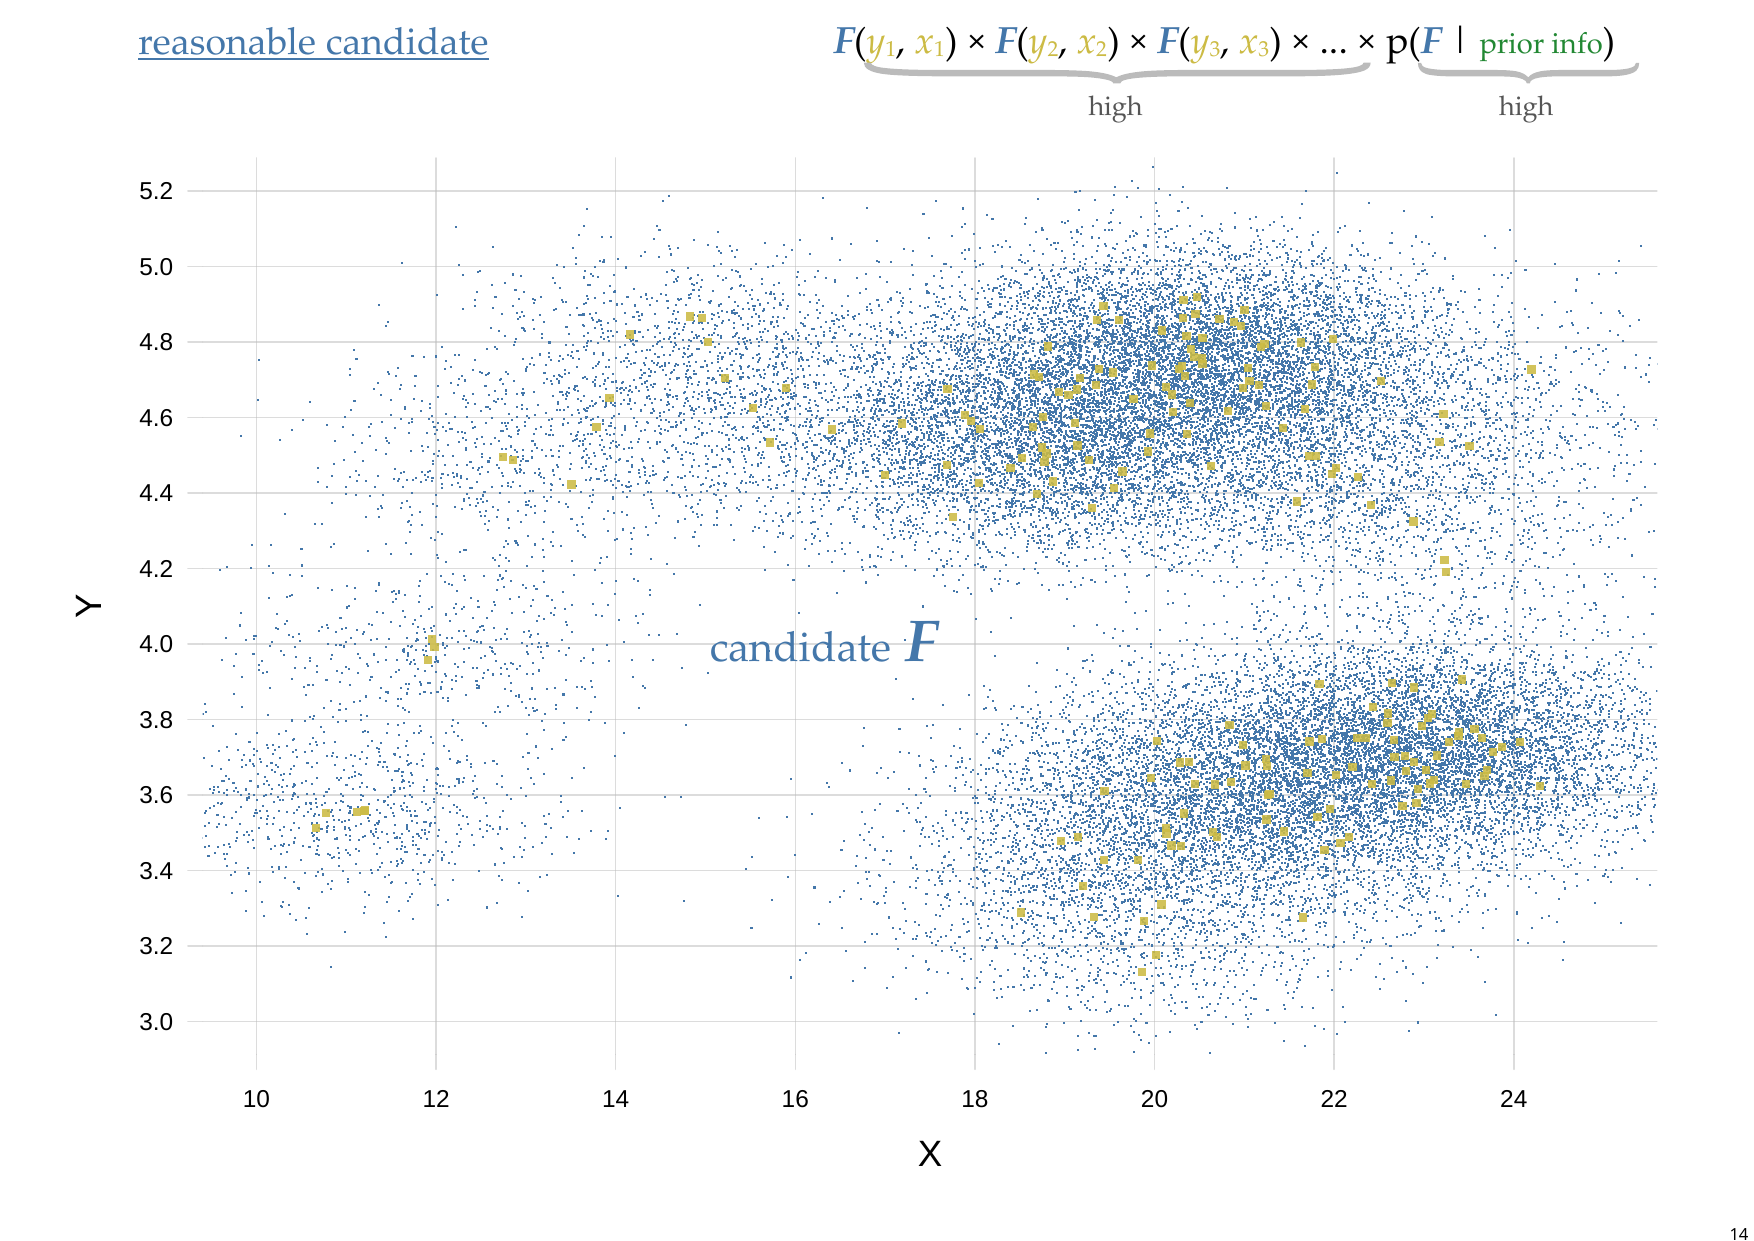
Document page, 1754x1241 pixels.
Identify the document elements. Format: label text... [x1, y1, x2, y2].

text_box high [1486, 88, 1571, 131]
text_box high [1075, 88, 1160, 131]
text_box [1417, 62, 1640, 84]
text_box candidate F [704, 611, 963, 686]
picture [38, 4, 1751, 1216]
text_box [863, 62, 1371, 84]
text_box reasonable candidate [123, 19, 505, 73]
text_box F(y1, x1) × F(y2, x2) × F(y3, x3) × ... × p(F | prior info) [836, 18, 1669, 73]
